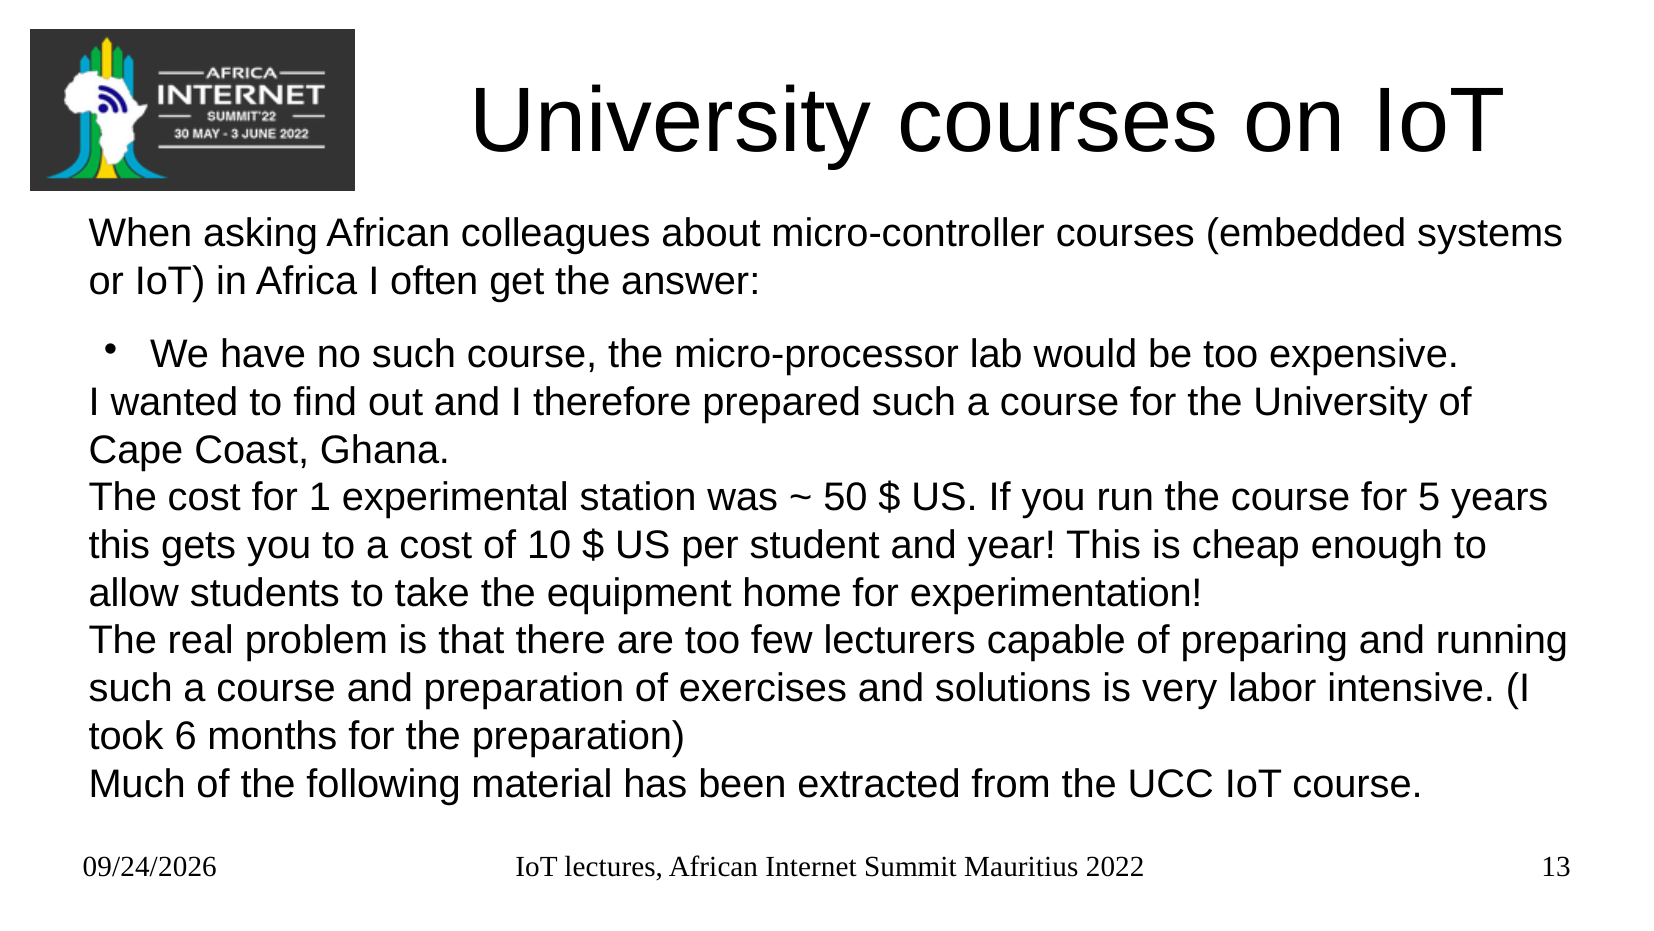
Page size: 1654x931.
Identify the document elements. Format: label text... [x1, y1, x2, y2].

title University courses on IoT [403, 37, 1571, 193]
list When asking African colleagues about micro-controller courses (embedded systems or IoT) in Africa I often get the answer: We have no such course, the micro-processor lab would be too expensive. I wanted to find out and I therefore prepared such a course for the University of Cape Coast, Ghana. The cost for 1 experimental station was ~ 50 $ US. If you run the course for 5 years this gets you to a cost of 10 $ US per student and year! This is cheap enough to allow students to take the equipment home for experimentation! The real problem is that there are too few lecturers capable of preparing and running such a course and preparation of exercises and solutions is very labor intensive. (I took 6 months for the preparation) Much of the following material has been extracted from the UCC IoT course. [88, 206, 1577, 816]
picture [30, 29, 355, 191]
